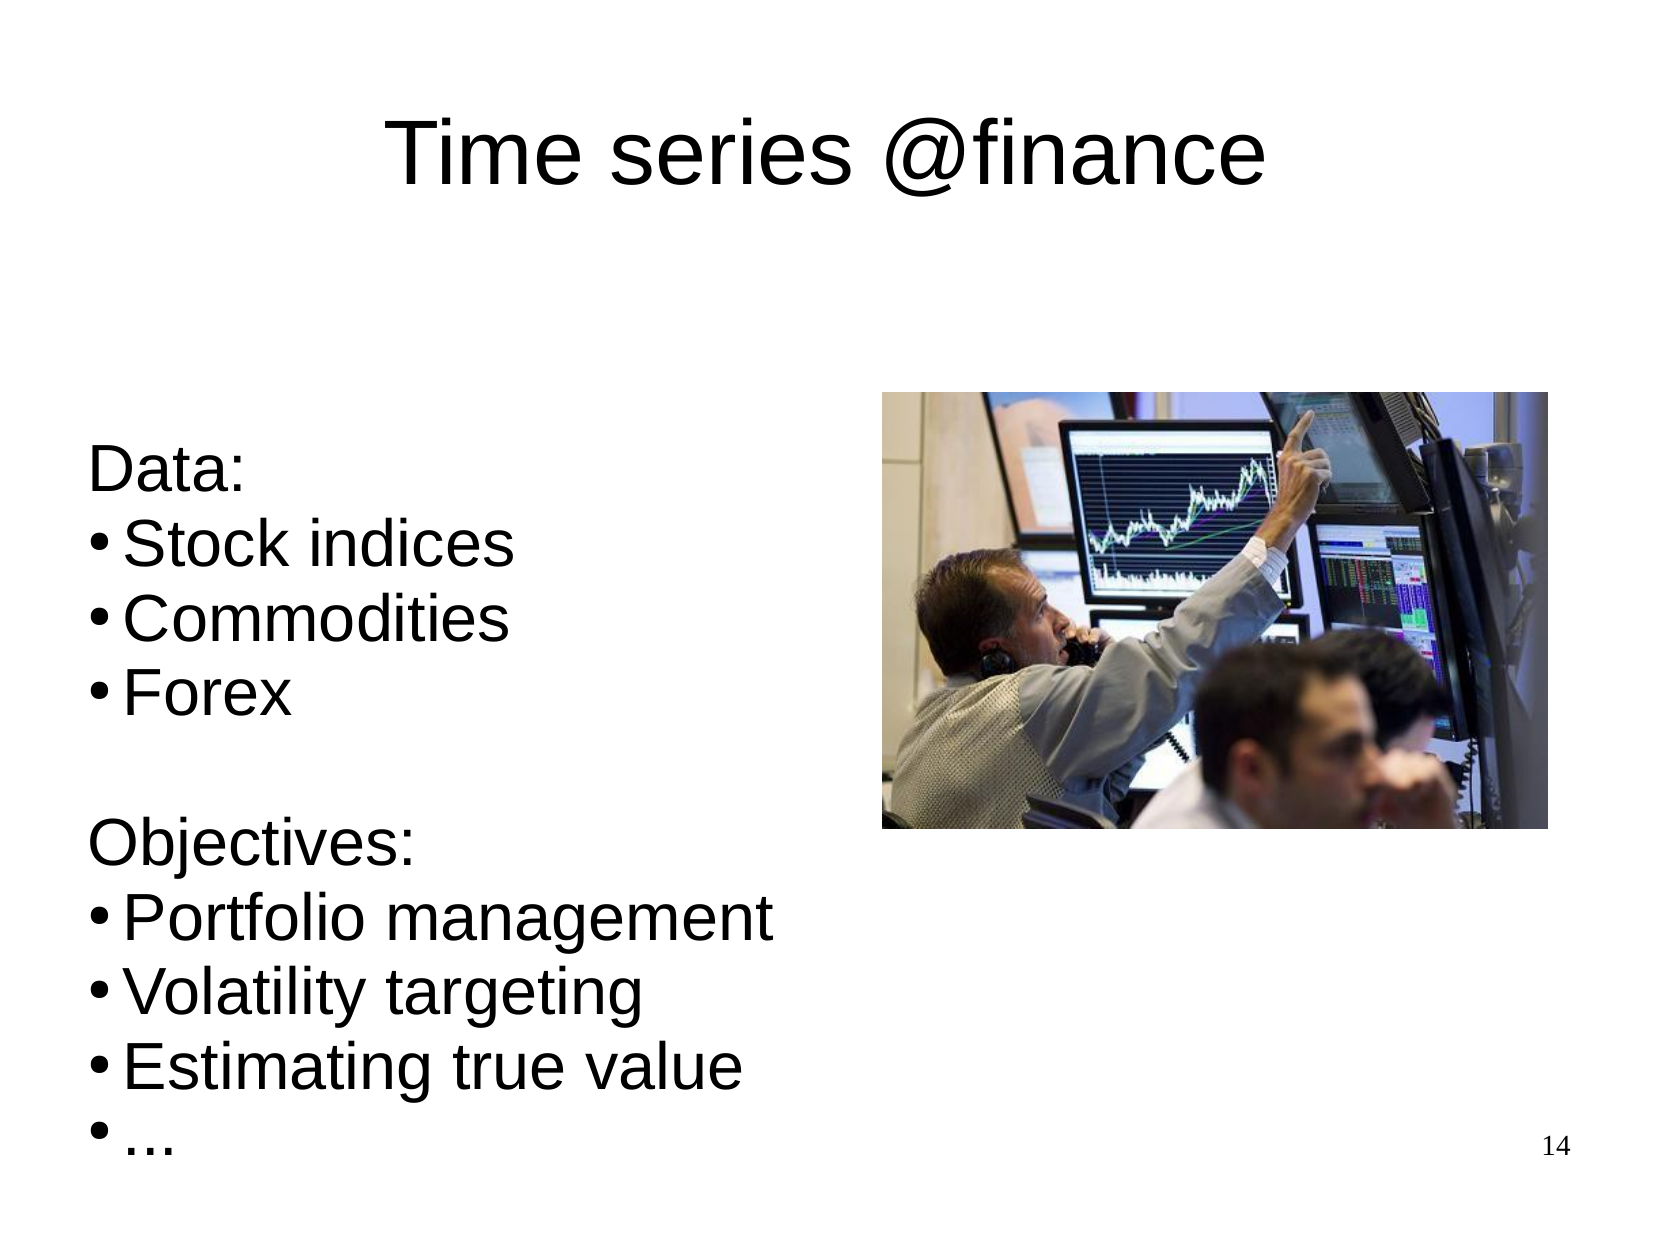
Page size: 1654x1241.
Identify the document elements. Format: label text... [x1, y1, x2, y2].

text_box Data: Stock indices Commodities Forex Objectives: Portfolio management Volatility targeting Estimating true value [52, 364, 980, 1171]
text_box ... [52, 1095, 209, 1171]
picture [980, 392, 1548, 829]
title Time series @finance [82, 49, 1571, 257]
